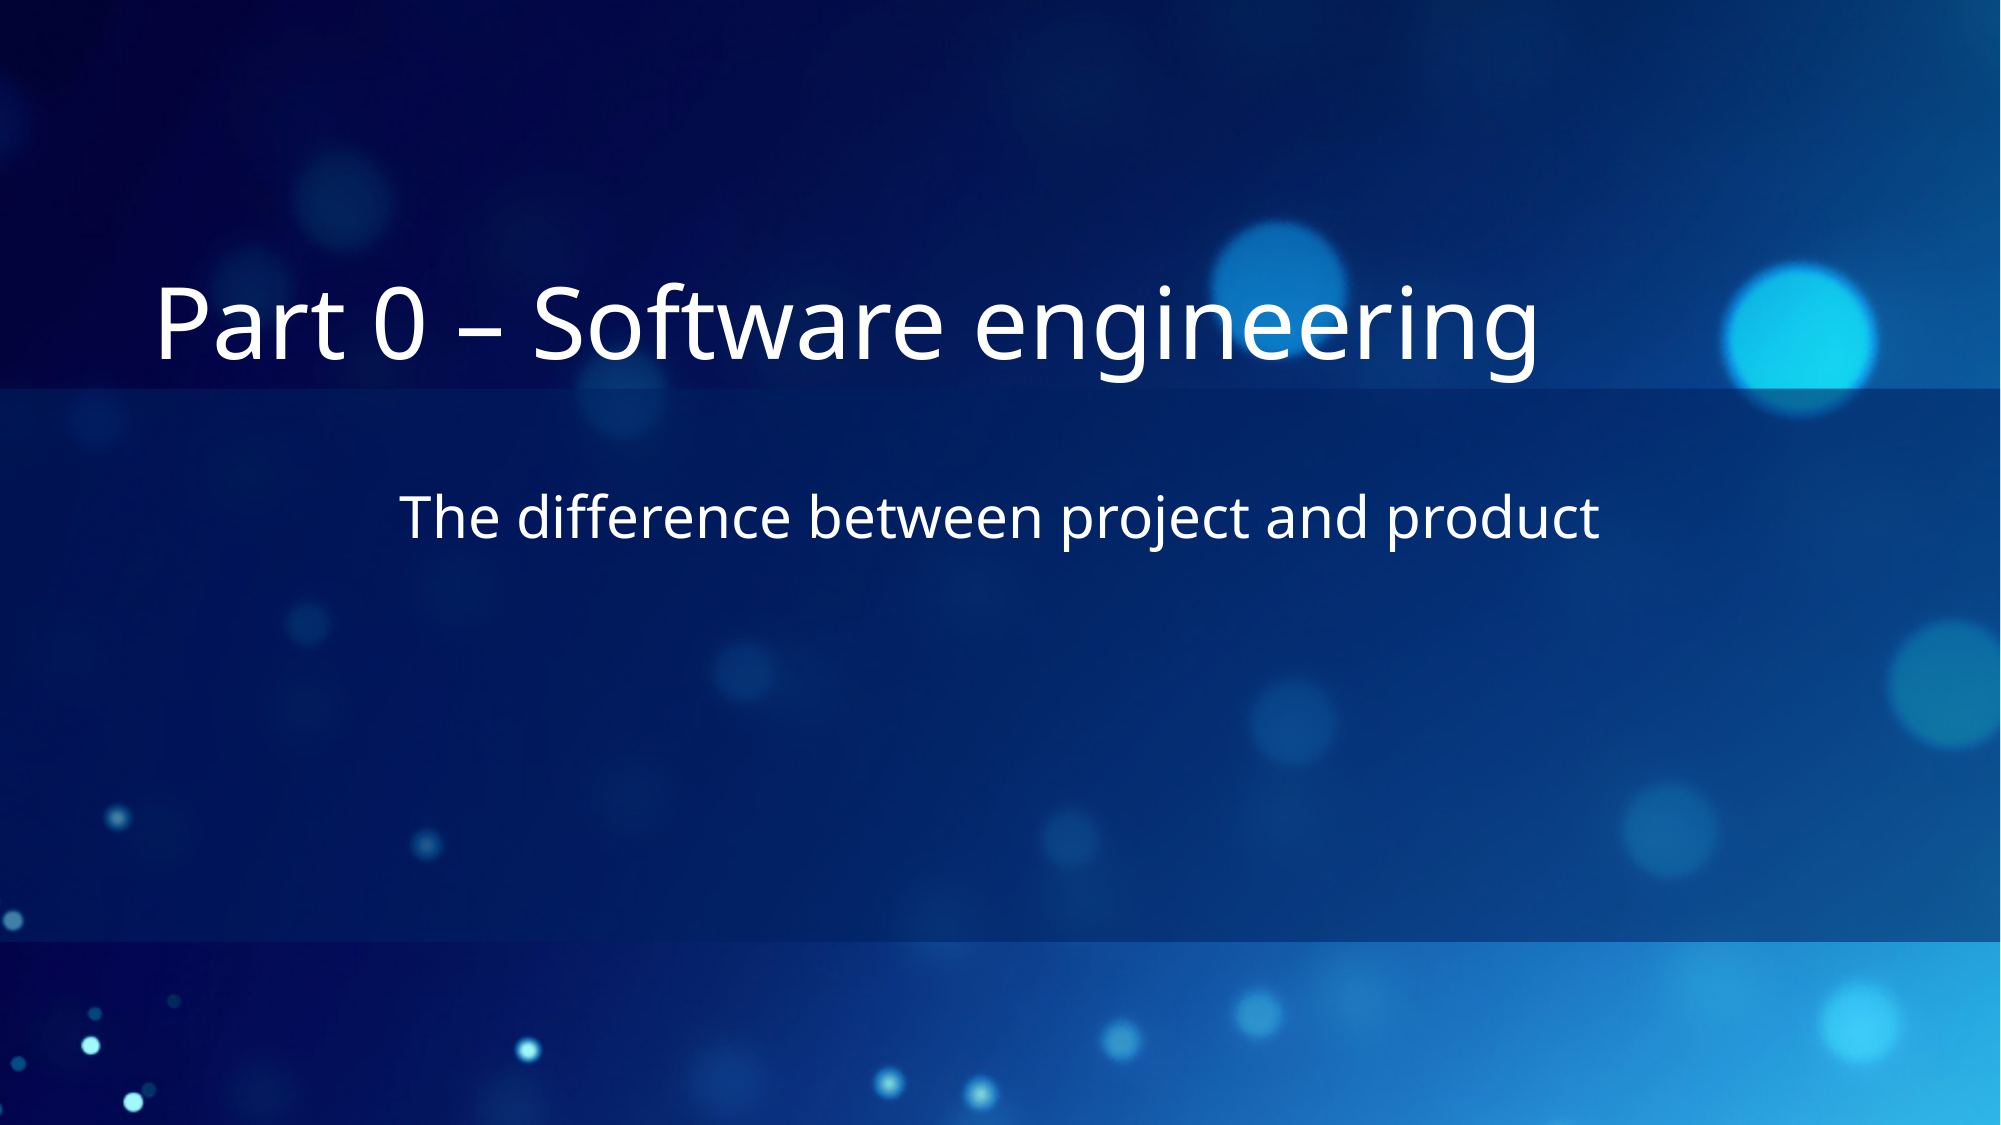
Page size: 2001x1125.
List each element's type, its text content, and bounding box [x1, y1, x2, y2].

list The difference between project and product [137, 390, 1863, 942]
title Part 0 – Software engineering [137, 129, 1863, 389]
